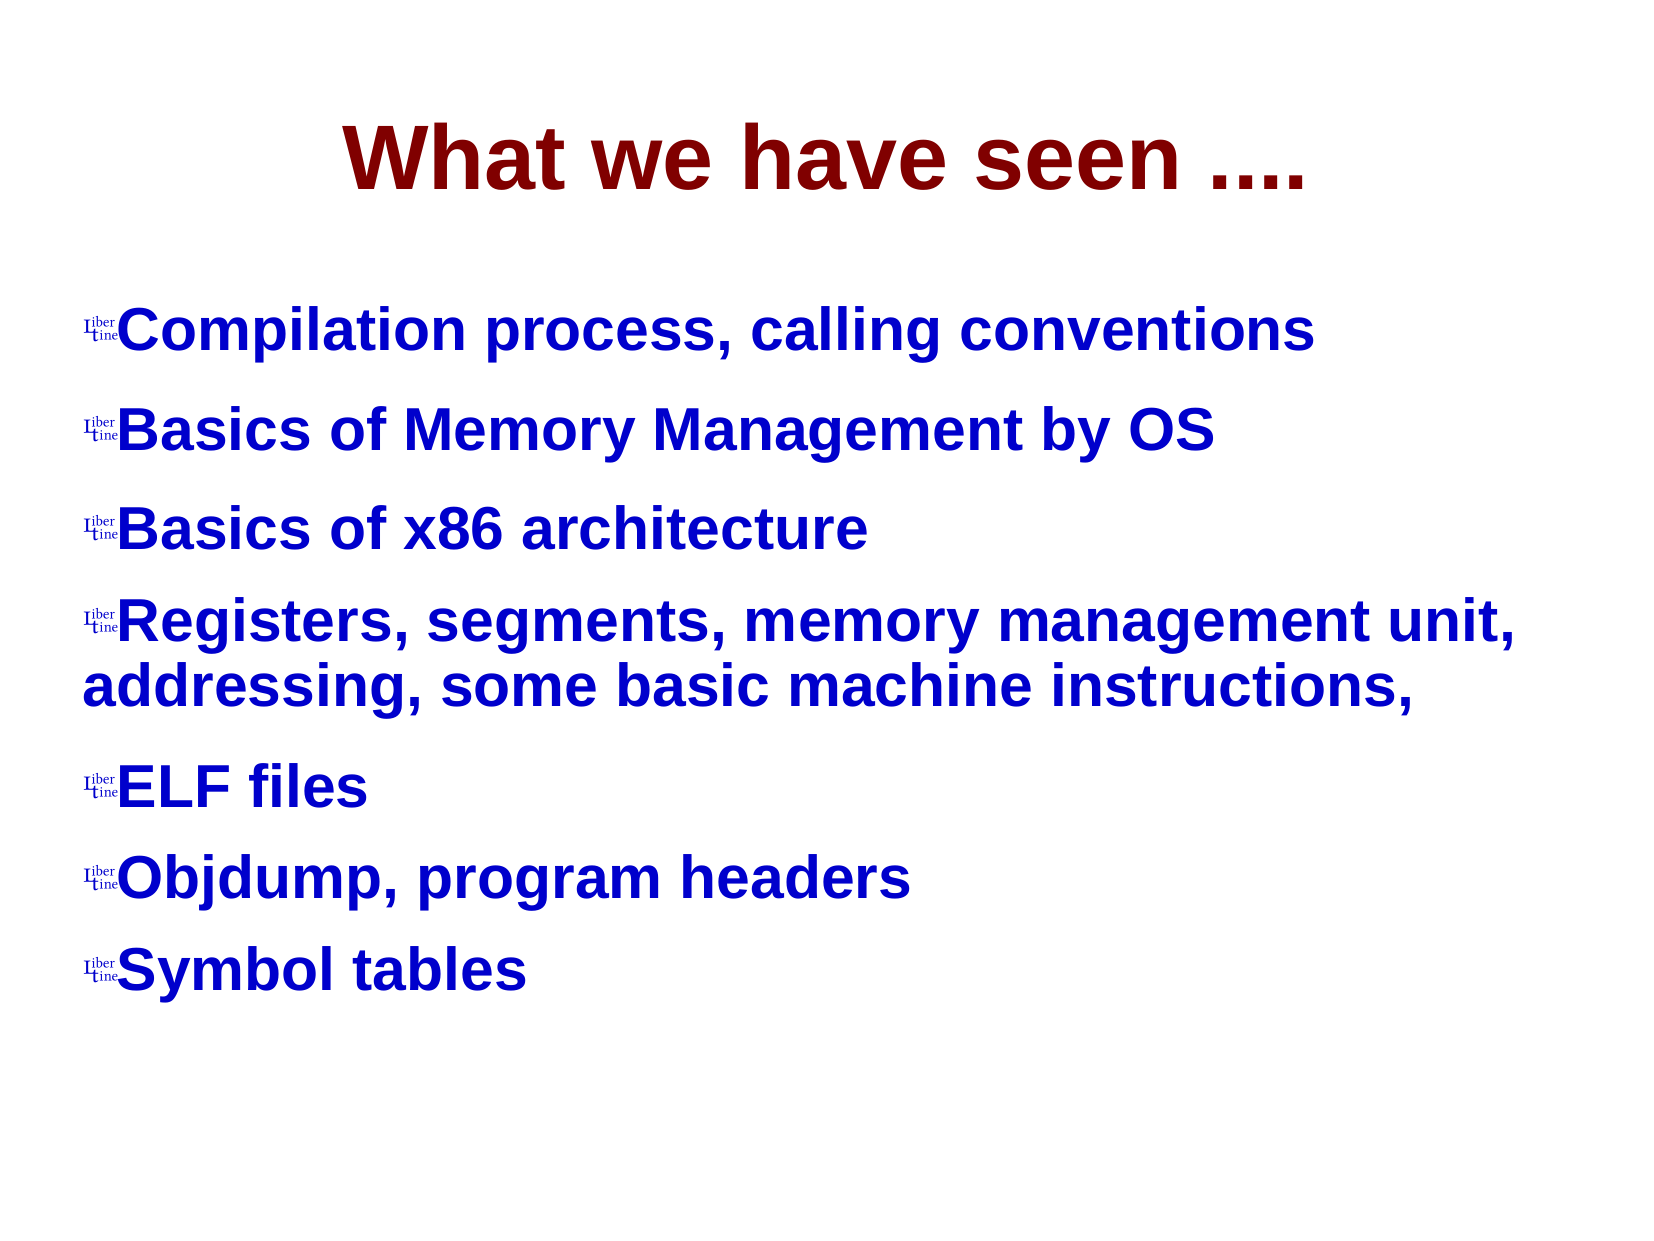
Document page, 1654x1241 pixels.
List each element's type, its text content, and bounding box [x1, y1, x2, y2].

title What we have seen .... [82, 49, 1571, 257]
list Compilation process, calling conventions Basics of Memory Management by OS Basics of x86 architecture Registers, segments, memory management unit, addressing, some basic machine instructions, ELF files Objdump, program headers Symbol tables [82, 290, 1571, 1010]
